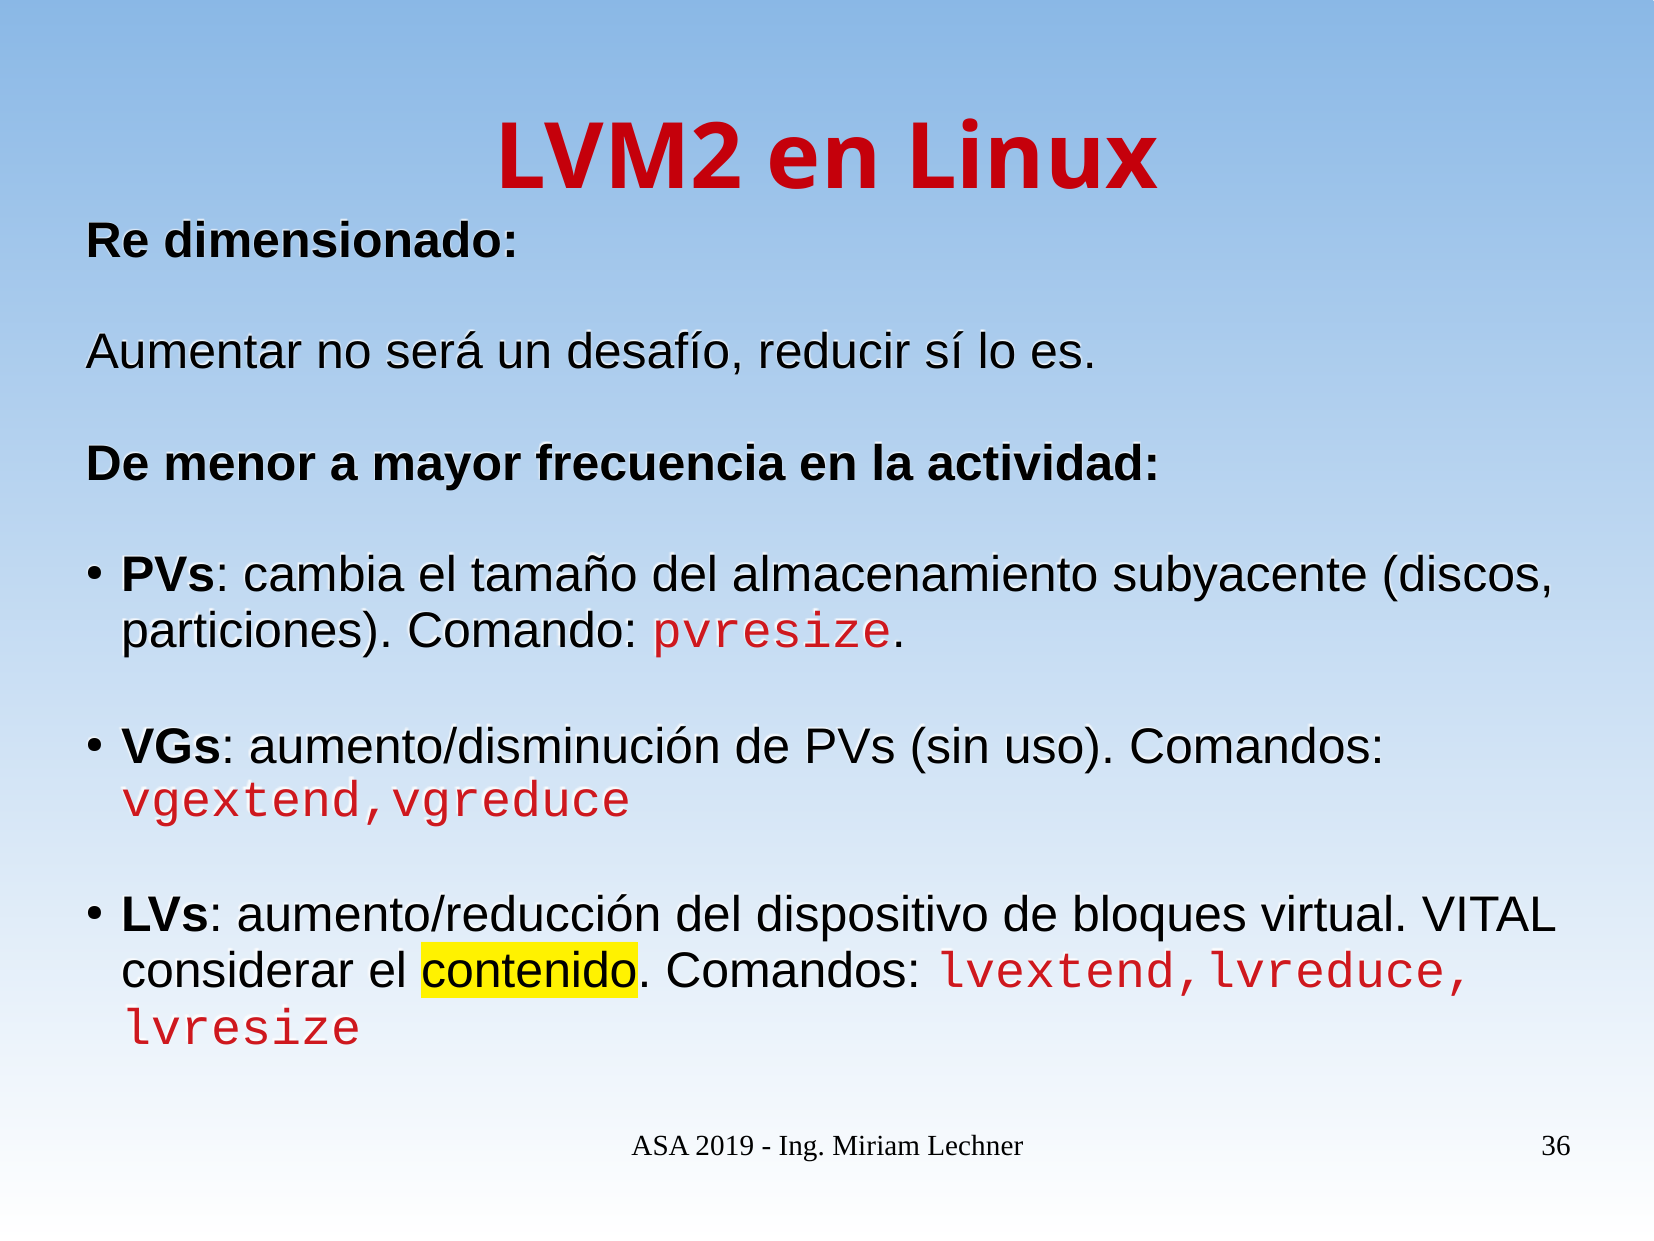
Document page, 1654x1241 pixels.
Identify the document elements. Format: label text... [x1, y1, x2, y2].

title LVM2 en Linux [82, 49, 1571, 204]
text_box Re dimensionado: Aumentar no será un desafío, reducir sí lo es. De menor a mayor frecuencia en la actividad: PVs: cambia el tamaño del almacenamiento subyacente (discos, particiones). Comando: pvresize. VGs: aumento/disminución de PVs (sin uso). Comandos: vgextend,vgreduce LVs: aumento/reducción del dispositivo de bloques virtual. VITAL considerar el contenido. Comandos: lvextend,lvreduce, lvresize [70, 204, 1650, 1120]
